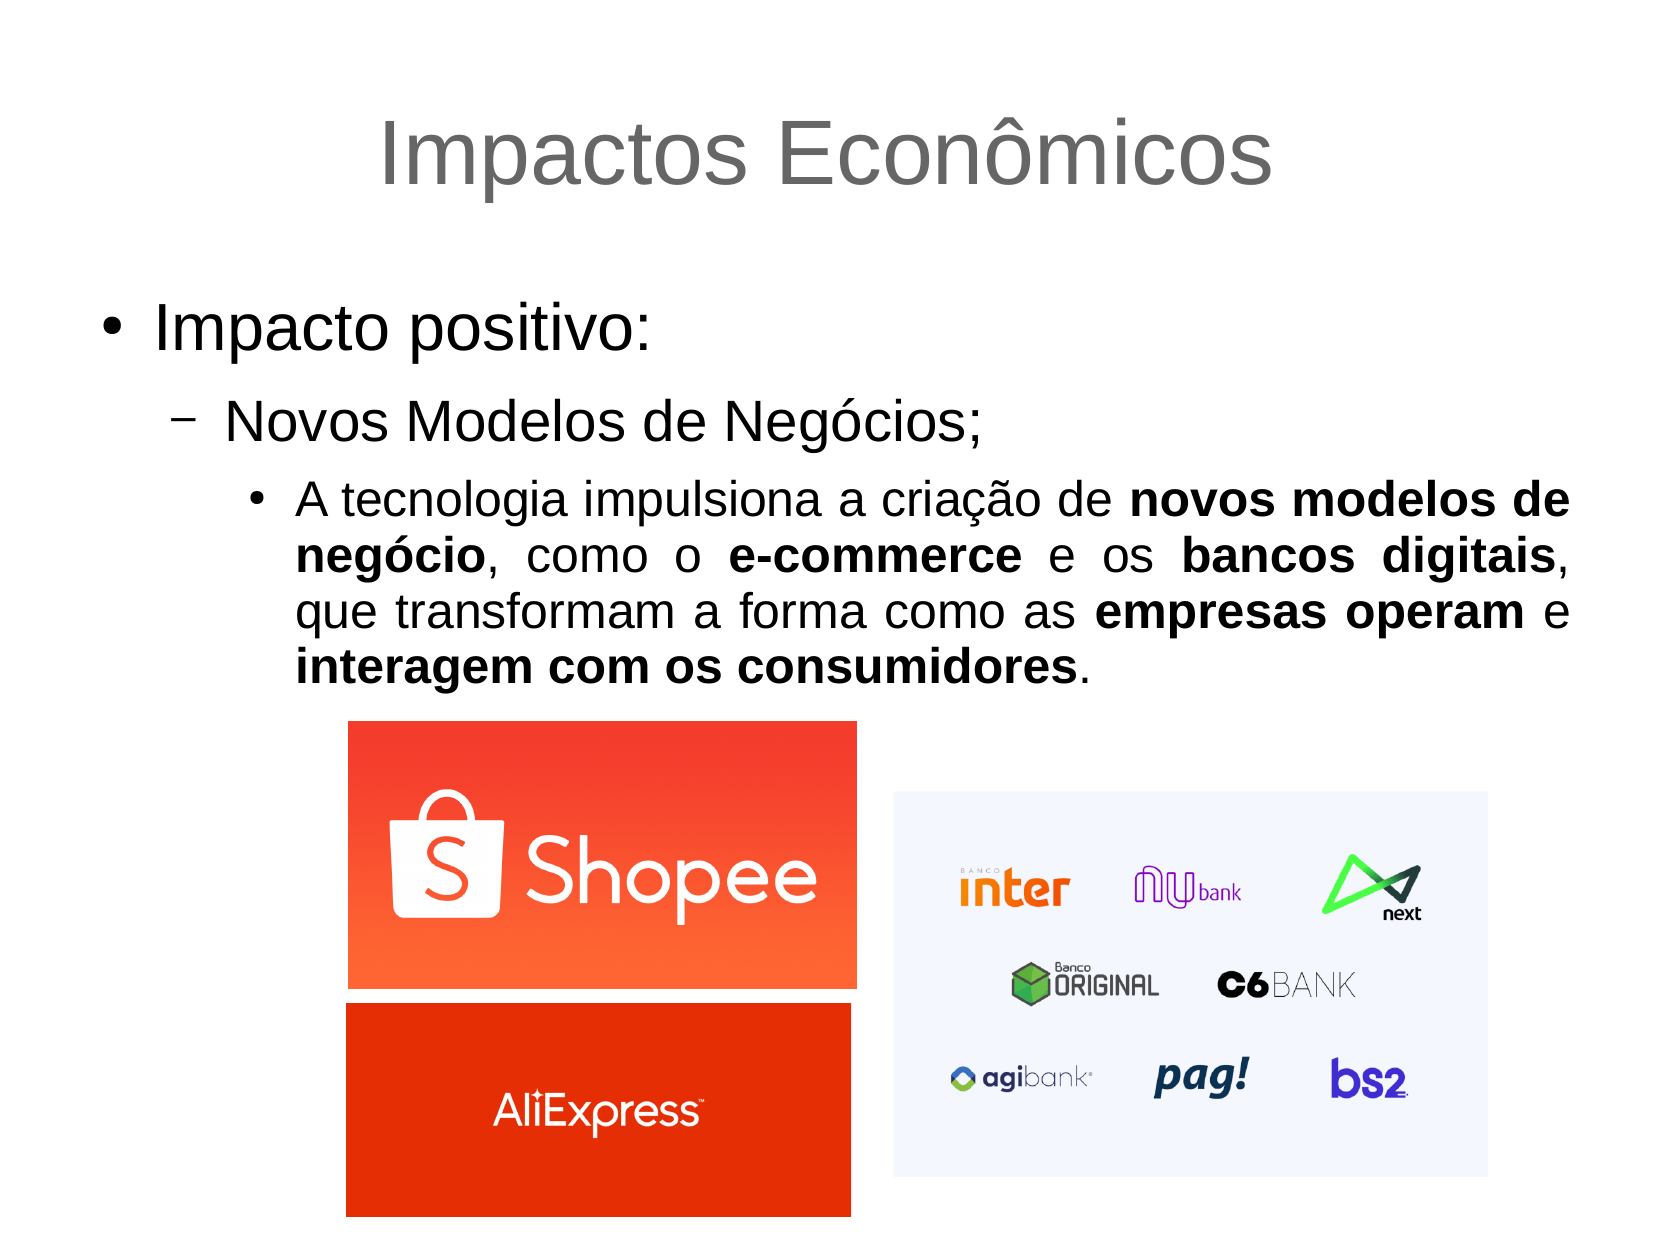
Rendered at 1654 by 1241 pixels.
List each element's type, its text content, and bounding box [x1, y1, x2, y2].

picture [346, 1003, 852, 1217]
title Impactos Econômicos [82, 49, 1571, 257]
list Impacto positivo: Novos Modelos de Negócios; A tecnologia impulsiona a criação de novos modelos de negócio, como o e-commerce e os bancos digitais, que transformam a forma como as empresas operam e interagem com os consumidores. [82, 290, 1571, 1158]
picture [348, 721, 857, 989]
picture [893, 791, 1489, 1177]
